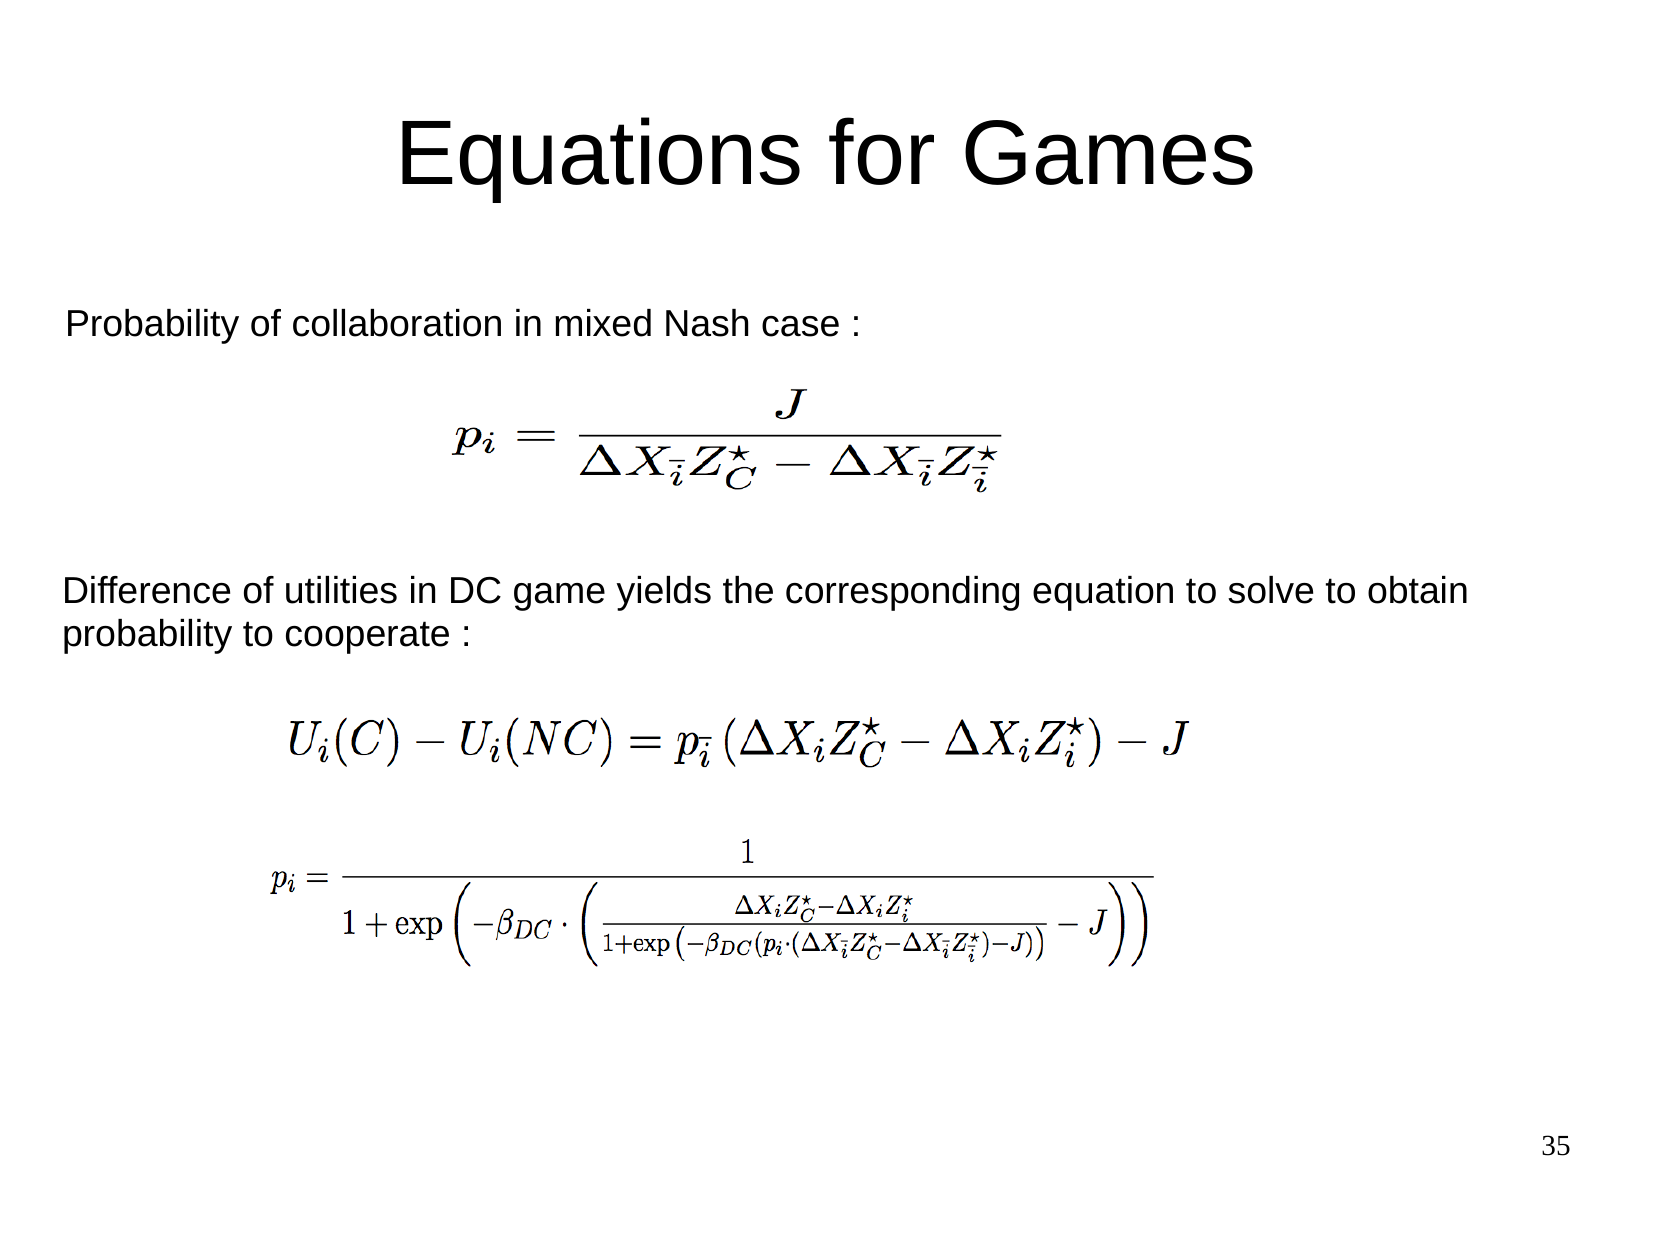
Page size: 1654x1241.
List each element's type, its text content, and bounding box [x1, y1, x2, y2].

text_box Probability of collaboration in mixed Nash case : [50, 295, 1583, 395]
picture [259, 831, 1170, 981]
text_box Difference of utilities in DC game yields the corresponding equation to solve to obtain probability to cooperate : [47, 562, 1580, 662]
picture [277, 704, 1205, 780]
title Equations for Games [82, 49, 1571, 257]
picture [425, 395, 1028, 511]
